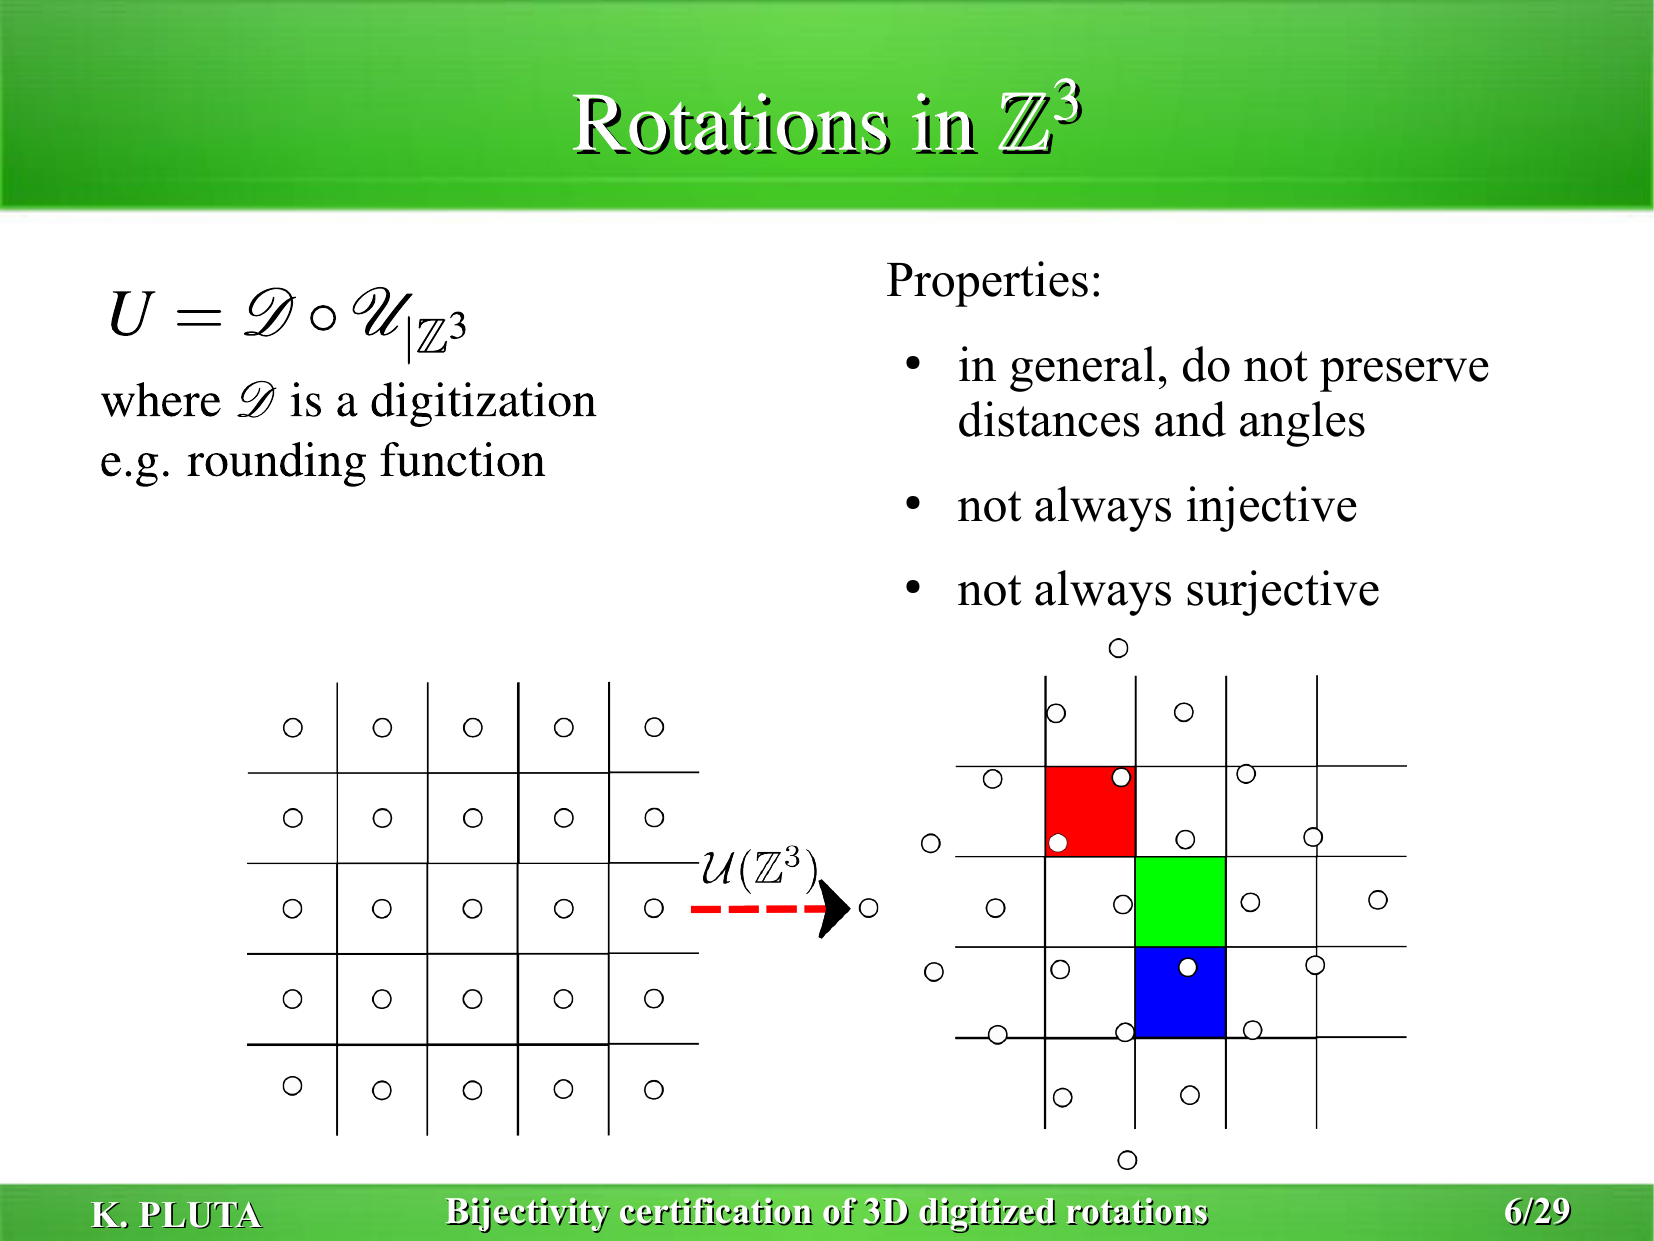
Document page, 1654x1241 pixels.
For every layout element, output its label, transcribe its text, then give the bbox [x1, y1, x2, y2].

text_box [104, 286, 469, 365]
list Properties: in general, do not preserve distances and angles not always injective not always surjective [886, 251, 1613, 972]
picture [0, 0, 1654, 1241]
text_box [100, 380, 597, 487]
text_box [571, 77, 1087, 155]
